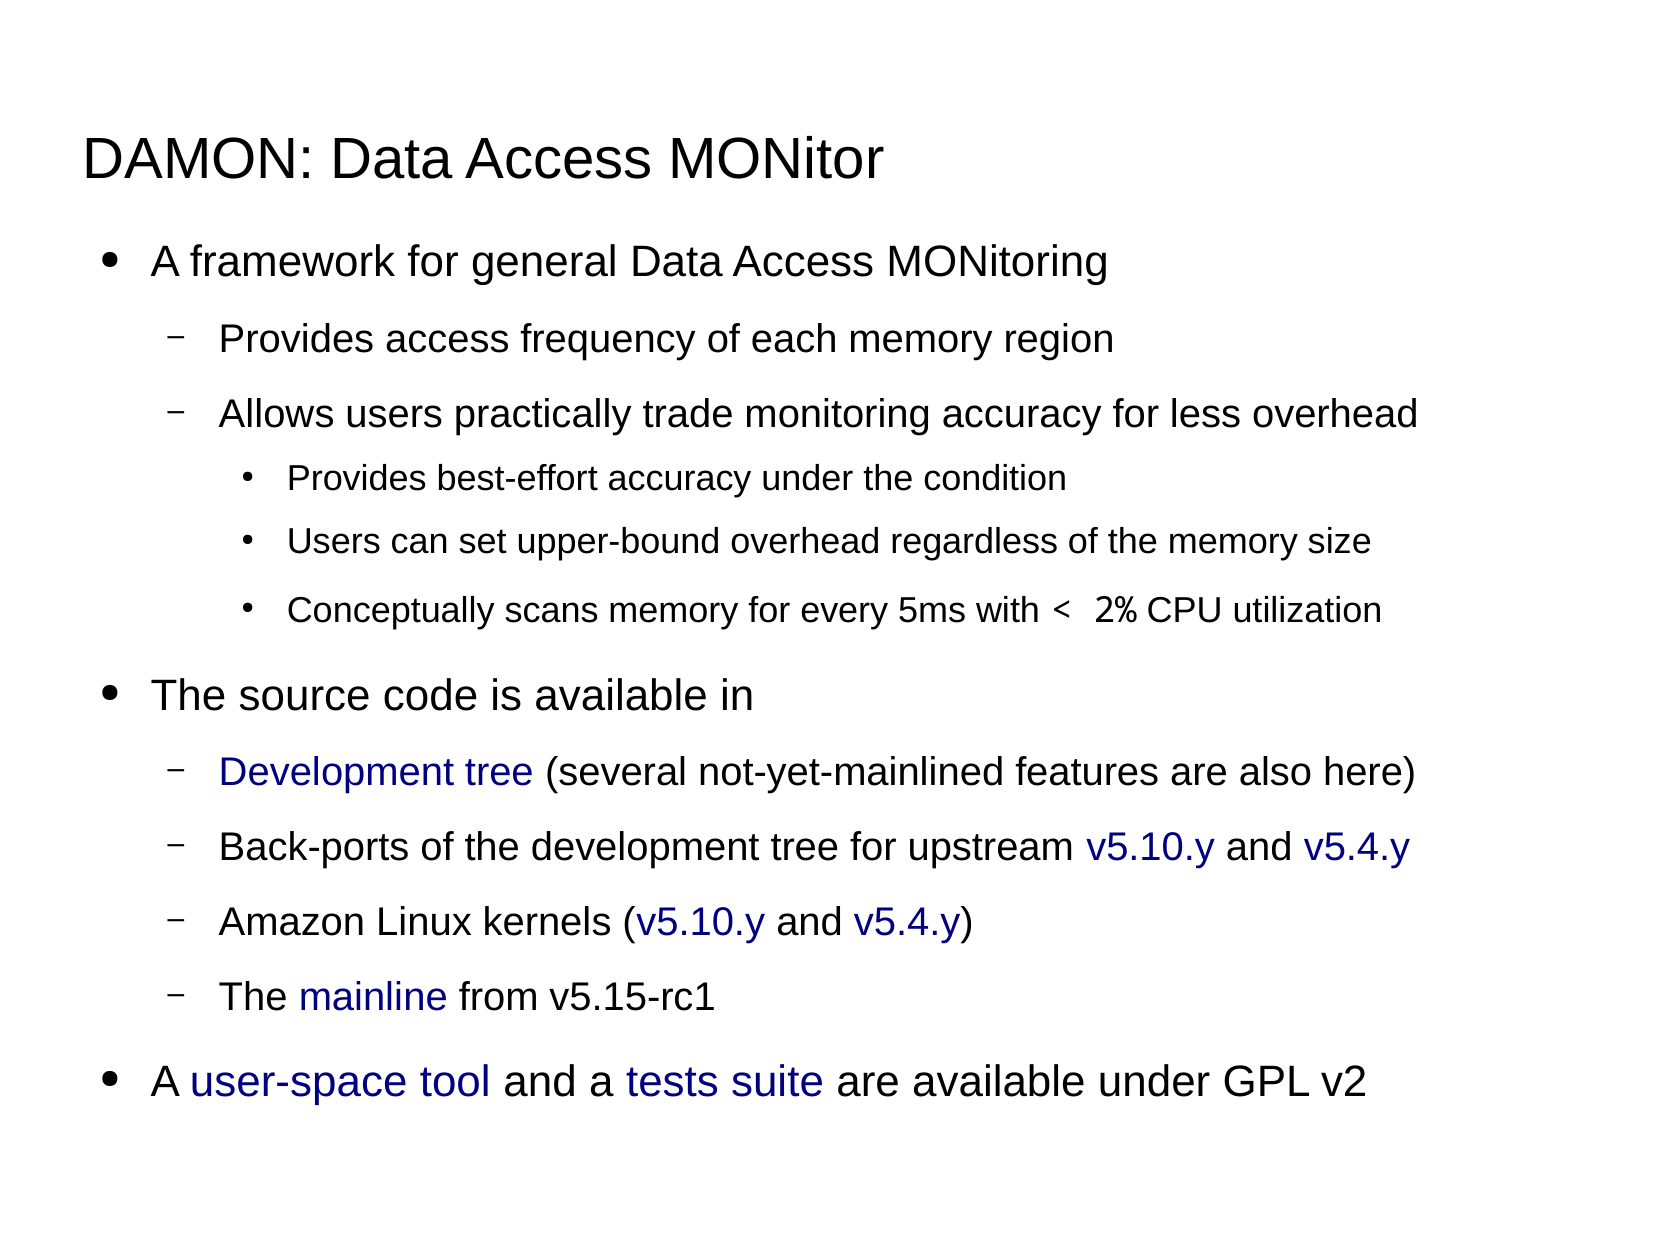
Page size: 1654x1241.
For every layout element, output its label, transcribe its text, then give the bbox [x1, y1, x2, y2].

list A framework for general Data Access MONitoring Provides access frequency of each memory region Allows users practically trade monitoring accuracy for less overhead Provides best-effort accuracy under the condition Users can set upper-bound overhead regardless of the memory size Conceptually scans memory for every 5ms with < 2% CPU utilization The source code is available in Development tree (several not-yet-mainlined features are also here) Back-ports of the development tree for upstream v5.10.y and v5.4.y Amazon Linux kernels (v5.10.y and v5.4.y) The mainline from v5.15-rc1 A user-space tool and a tests suite are available under GPL v2 [82, 236, 1571, 1111]
title DAMON: Data Access MONitor [82, 108, 1571, 210]
